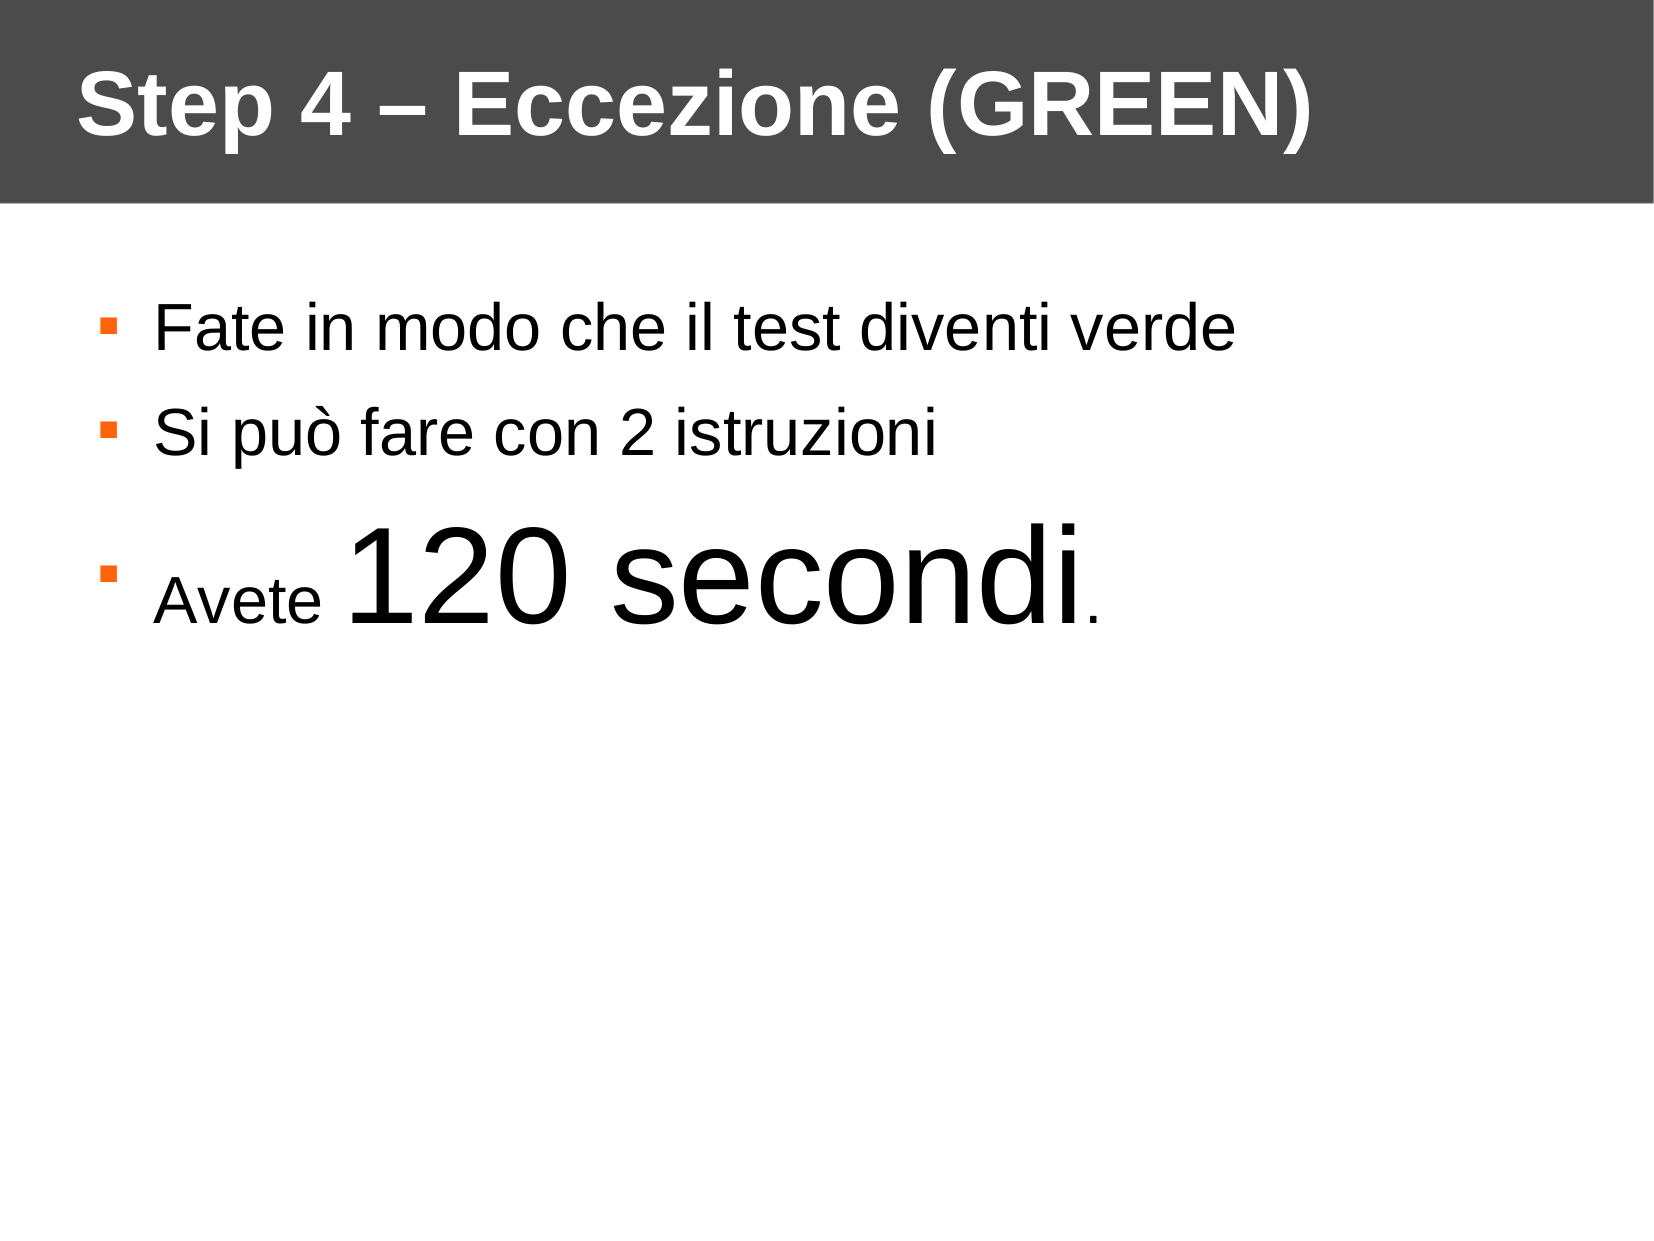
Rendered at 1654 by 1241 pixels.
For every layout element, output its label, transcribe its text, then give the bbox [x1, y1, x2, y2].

title Step 4 – Eccezione (GREEN) [76, 0, 1565, 208]
picture [0, 0, 1654, 1241]
list Fate in modo che il test diventi verde Si può fare con 2 istruzioni Avete 120 secondi. [82, 290, 1571, 1109]
